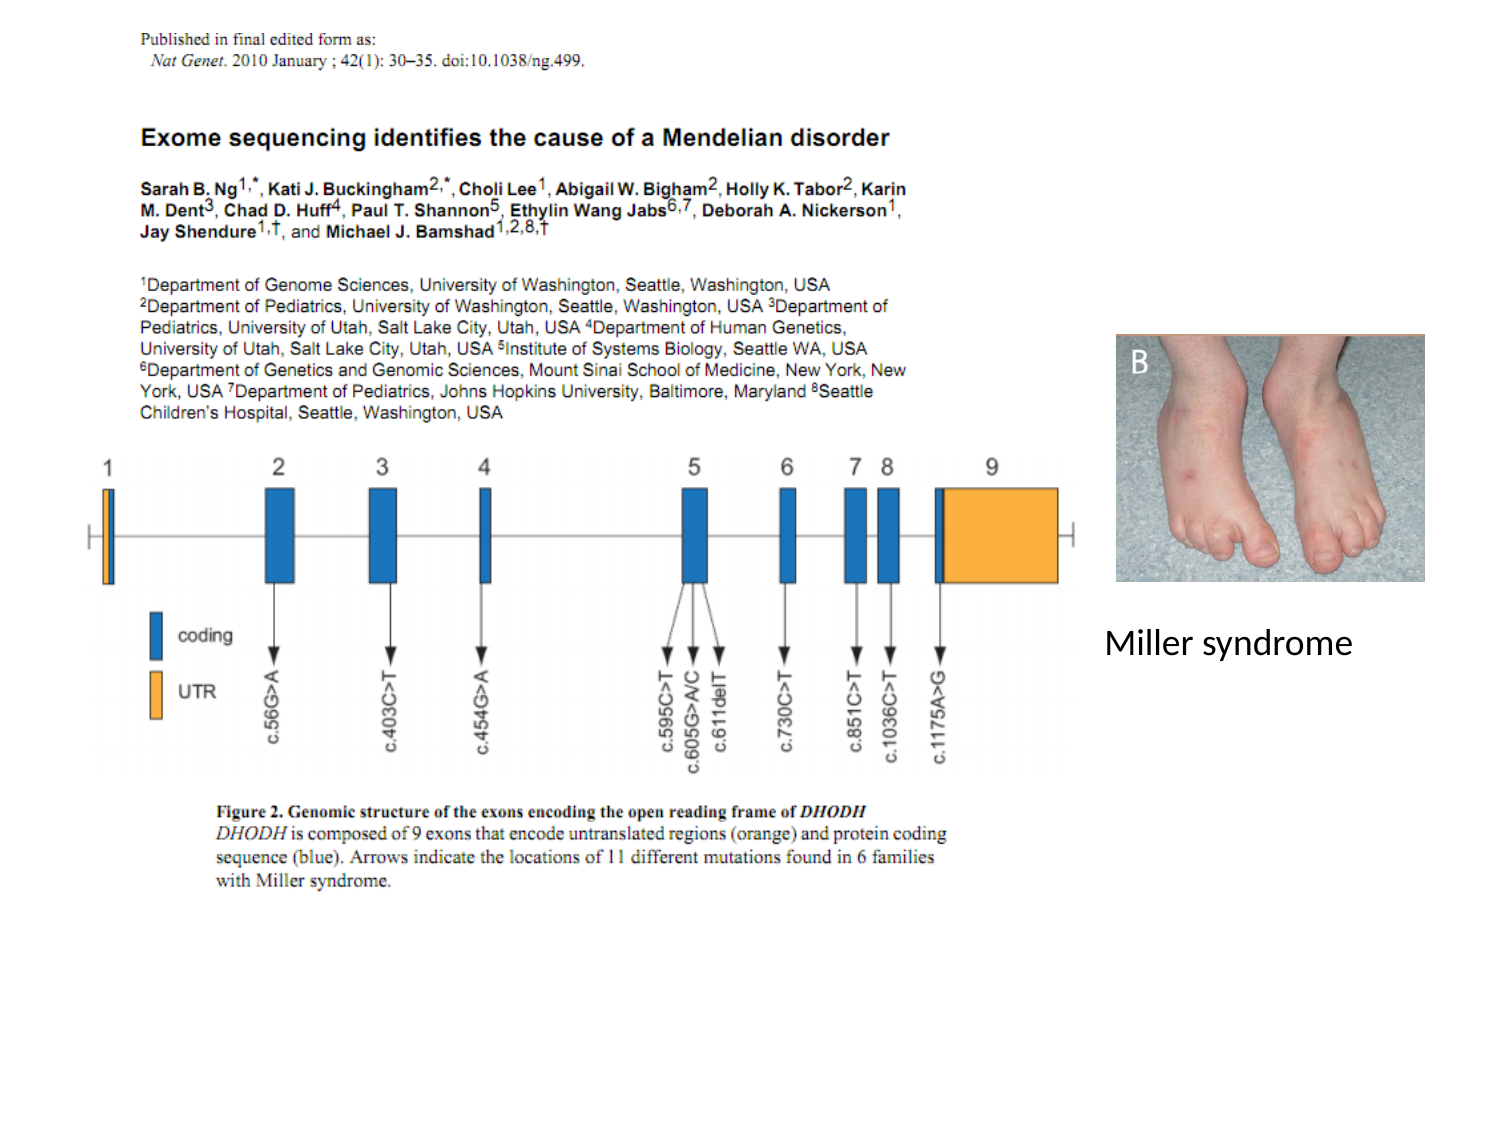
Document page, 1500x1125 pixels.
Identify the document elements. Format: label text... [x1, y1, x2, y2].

picture [1112, 334, 1425, 582]
picture [62, 33, 940, 432]
text_box Miller syndrome [1103, 610, 1369, 671]
picture [29, 433, 1103, 909]
